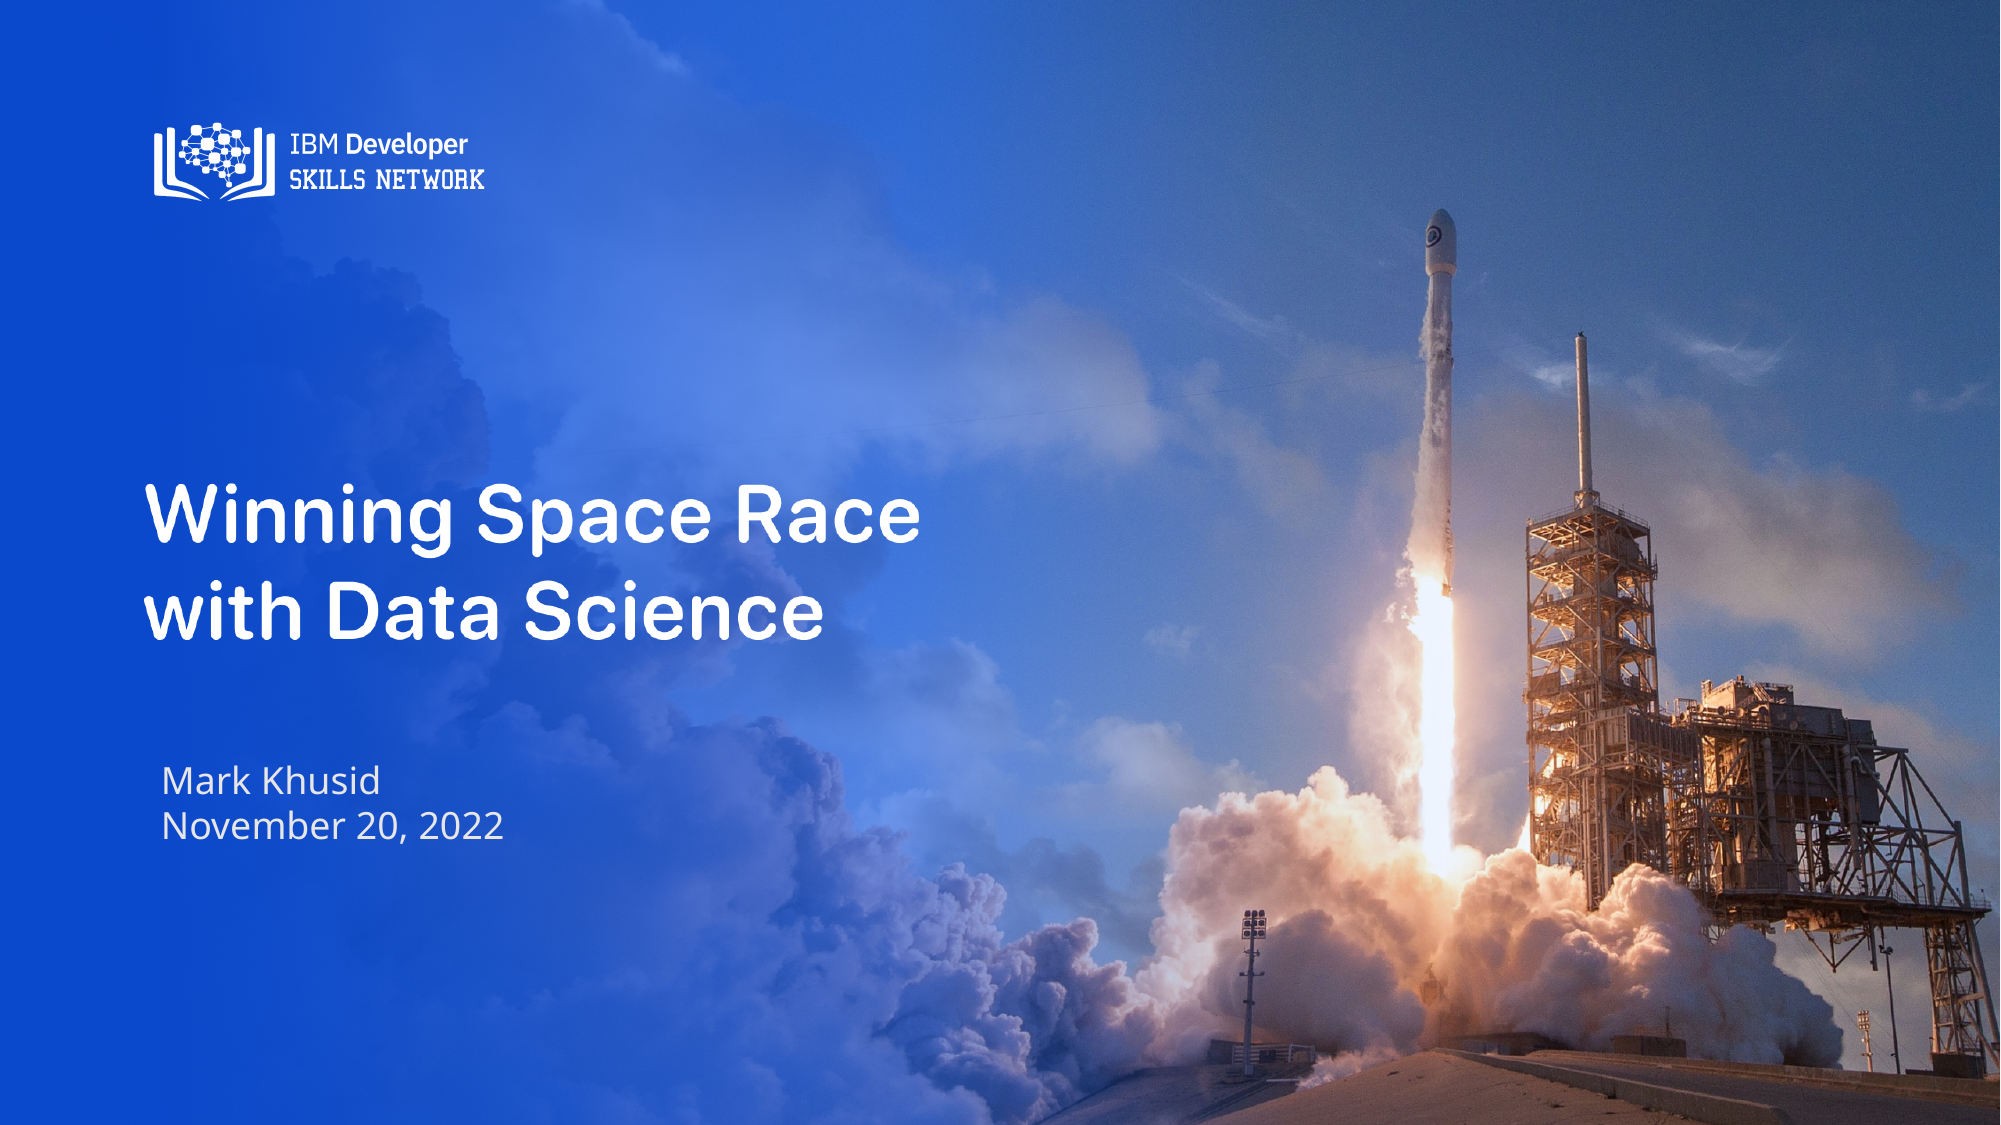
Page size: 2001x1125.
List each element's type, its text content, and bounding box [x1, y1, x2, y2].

picture [0, 0, 2001, 1125]
text_box Mark Khusid November 20, 2022 [145, 749, 559, 855]
